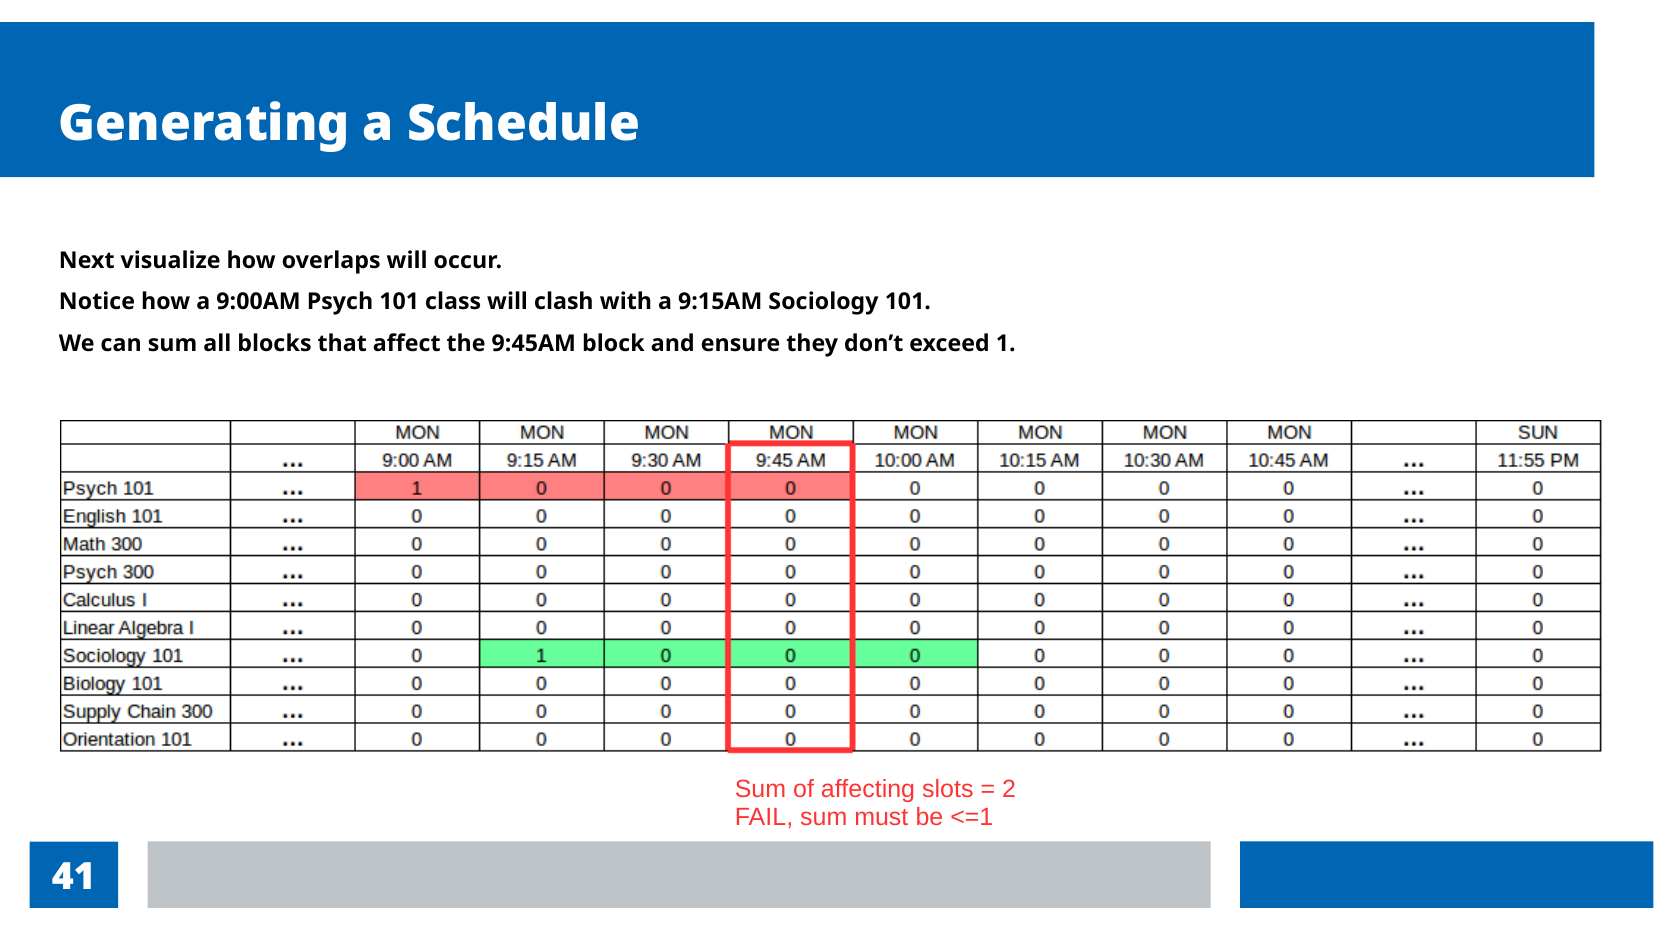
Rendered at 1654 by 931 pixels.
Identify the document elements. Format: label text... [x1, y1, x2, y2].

text_box Sum of affecting slots = 2 FAIL, sum must be <=1 [720, 767, 1141, 842]
picture [60, 420, 1606, 768]
list Next visualize how overlaps will occur. Notice how a 9:00AM Psych 101 class will clash with a 9:15AM Sociology 101. We can sum all blocks that affect the 9:45AM block and ensure they don’t exceed 1. [59, 243, 1565, 361]
title Generating a Schedule [59, 44, 1595, 156]
